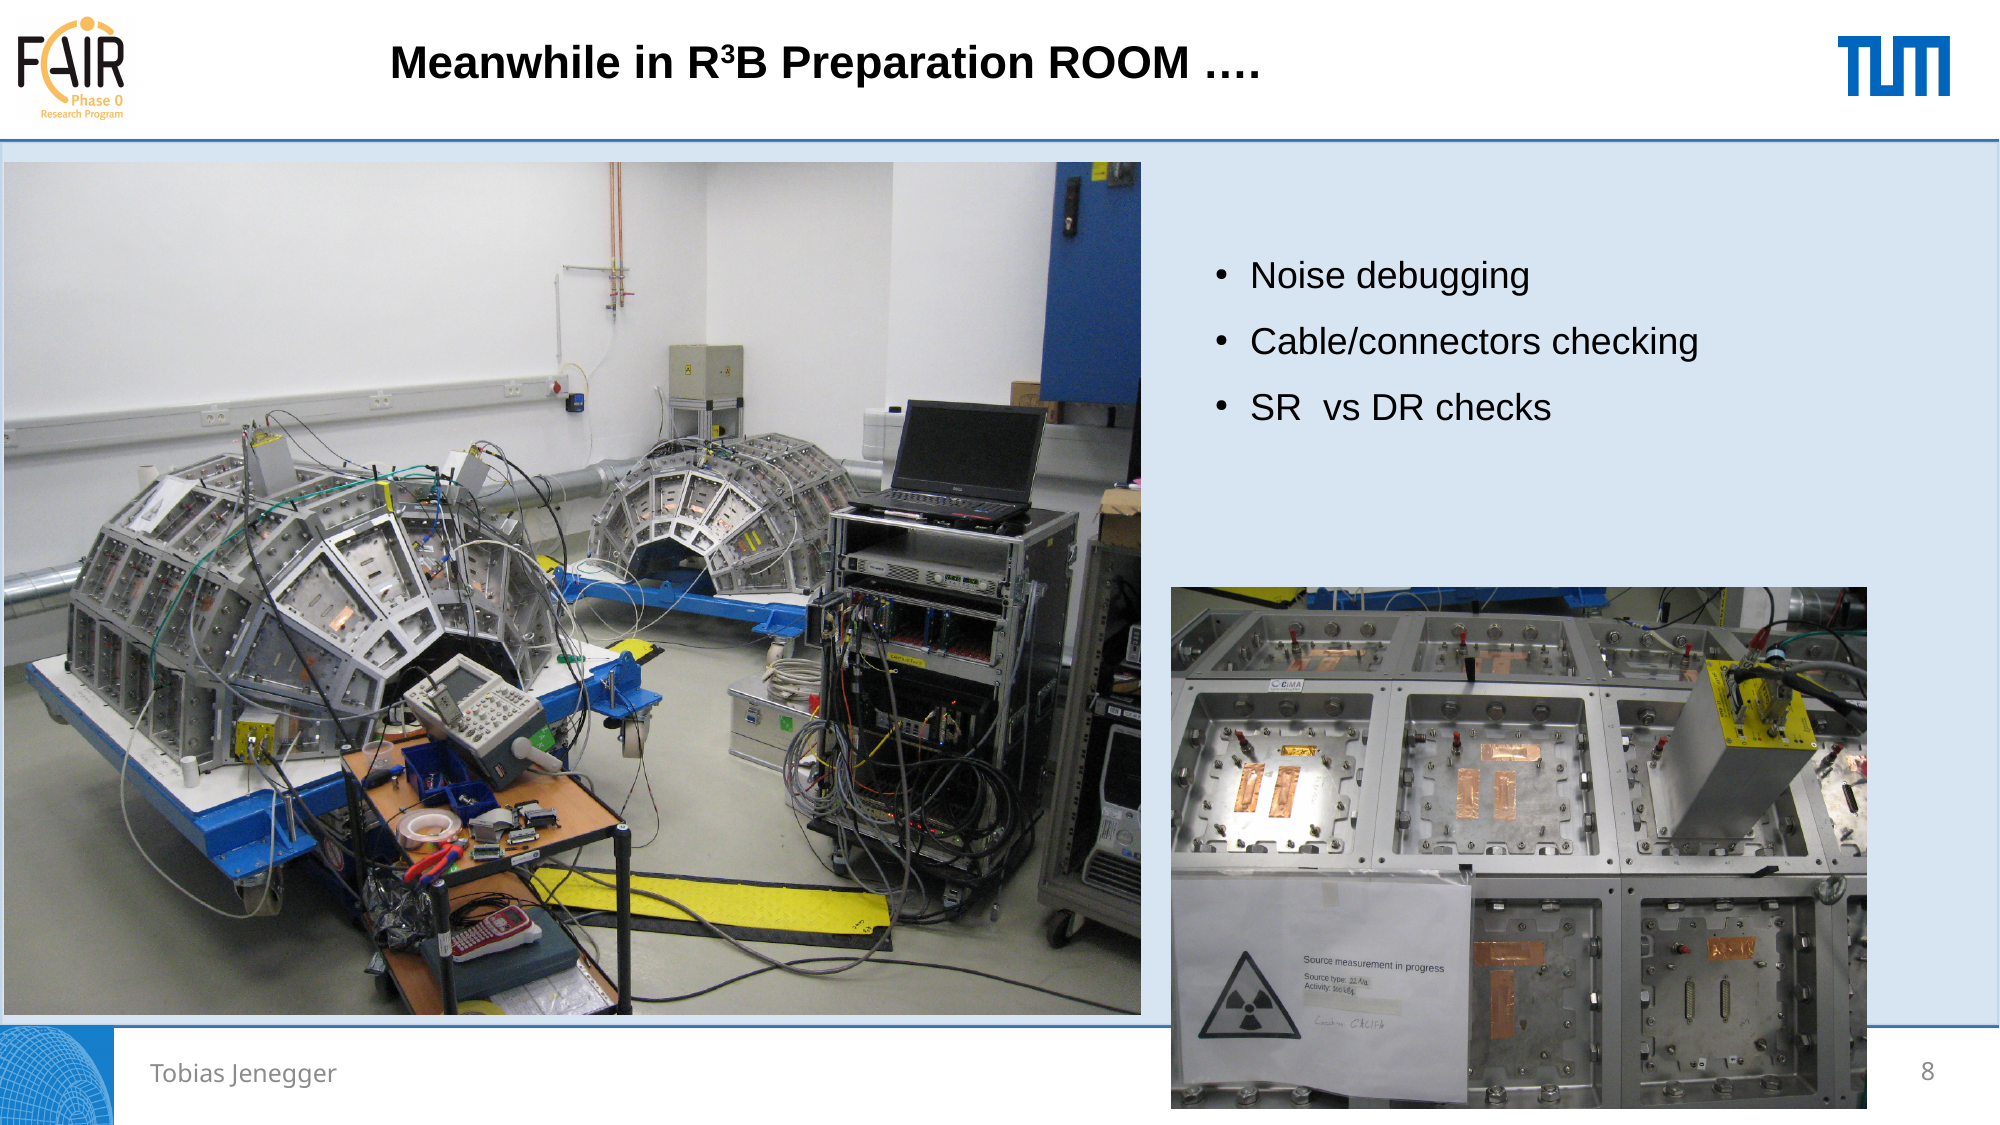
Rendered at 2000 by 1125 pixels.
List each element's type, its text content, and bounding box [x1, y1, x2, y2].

picture [0, 1025, 114, 1125]
picture [4, 162, 1141, 1015]
picture [1171, 587, 1867, 1110]
picture [1838, 36, 1950, 96]
text_box Meanwhile in R3B Preparation ROOM …. [375, 29, 1711, 97]
picture [15, 15, 142, 120]
text_box Noise debugging Cable/connectors checking SR vs DR checks [1200, 247, 1966, 555]
